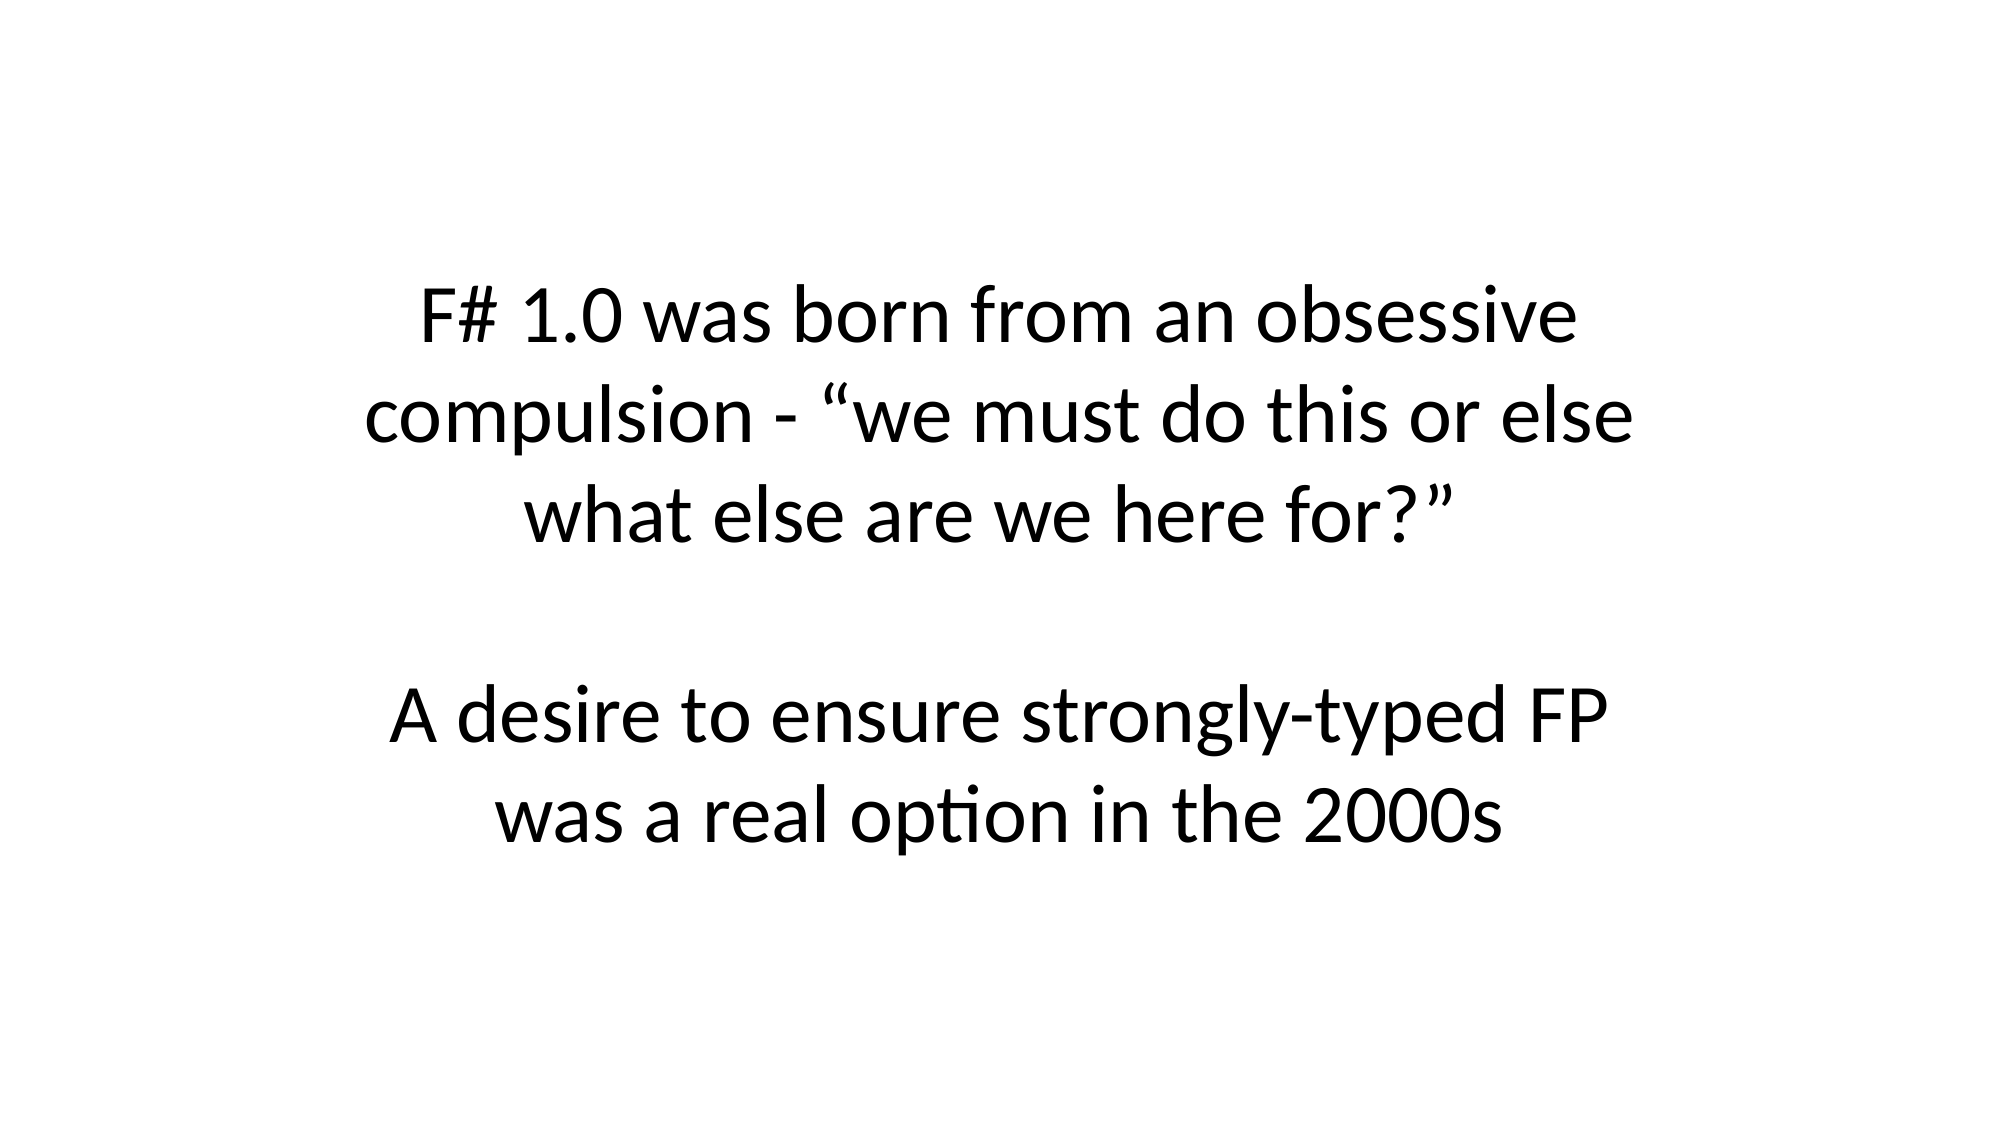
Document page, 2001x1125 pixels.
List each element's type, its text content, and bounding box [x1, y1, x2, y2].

text_box F# 1.0 was born from an obsessive compulsion - “we must do this or else what else are we here for?” A desire to ensure strongly-typed FP was a real option in the 2000s [328, 251, 1672, 874]
